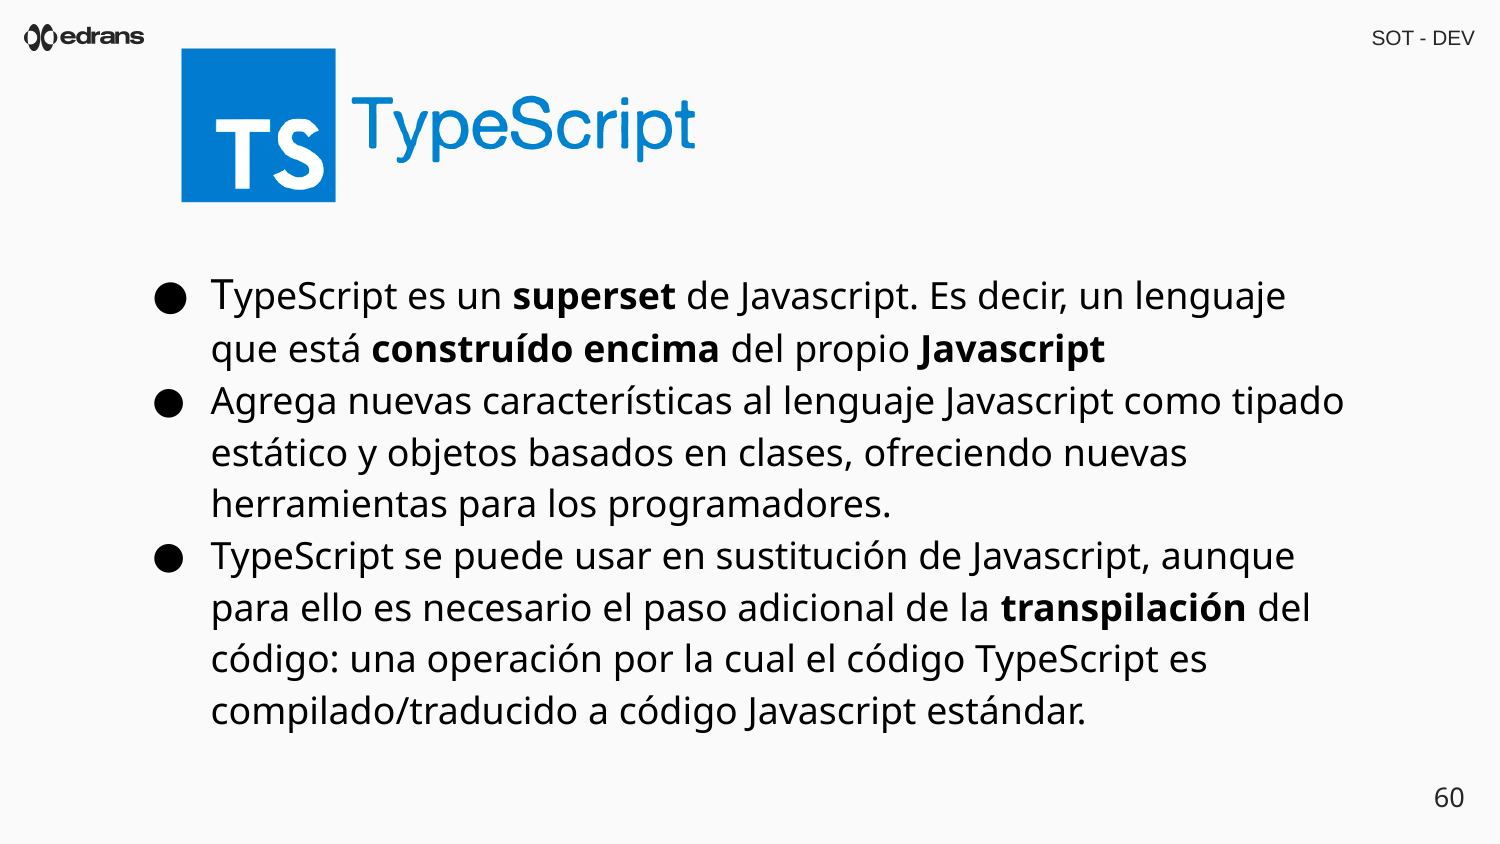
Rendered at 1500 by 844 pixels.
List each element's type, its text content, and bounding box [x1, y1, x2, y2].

text_box TypeScript es un superset de Javascript. Es decir, un lenguaje que está construído encima del propio Javascript Agrega nuevas características al lenguaje Javascript como tipado estático y objetos basados en clases, ofreciendo nuevas herramientas para los programadores. TypeScript se puede usar en sustitución de Javascript, aunque para ello es necesario el paso adicional de la transpilación del código: una operación por la cual el código TypeScript es compilado/traducido a código Javascript estándar. [120, 235, 1379, 757]
slide_number <número> [1389, 764, 1480, 830]
picture [24, 24, 734, 215]
text_box SOT - DEV [1266, 24, 1475, 51]
